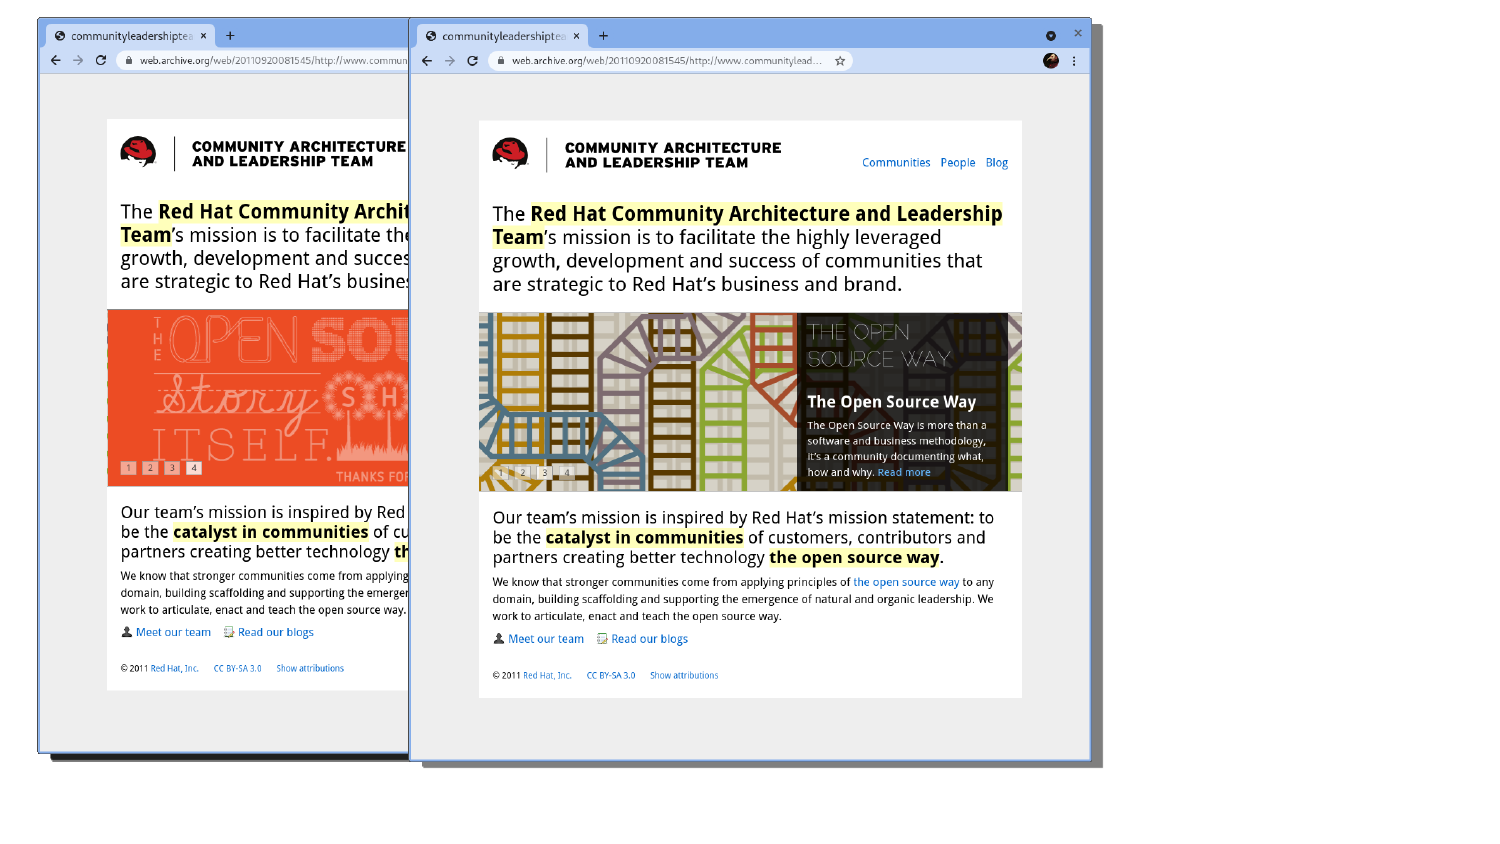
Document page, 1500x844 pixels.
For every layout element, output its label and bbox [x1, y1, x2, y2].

picture [37, 17, 1092, 762]
